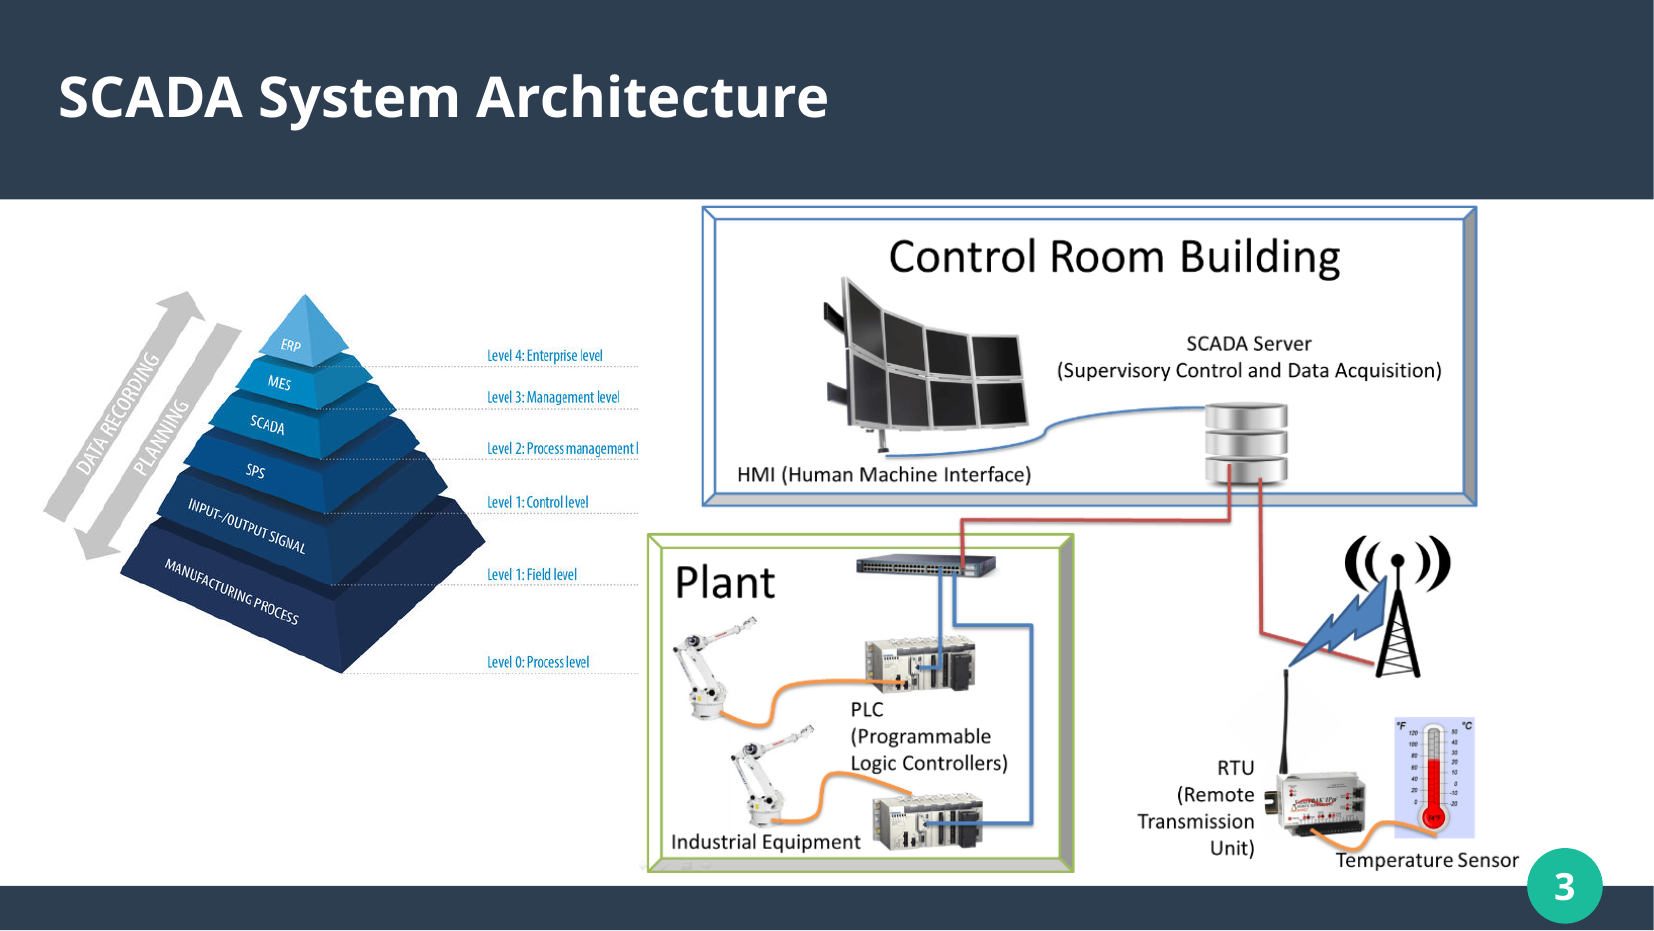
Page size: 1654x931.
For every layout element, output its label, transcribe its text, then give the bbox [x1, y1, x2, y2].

title SCADA System Architecture [59, 37, 1595, 156]
picture [11, 205, 1522, 875]
